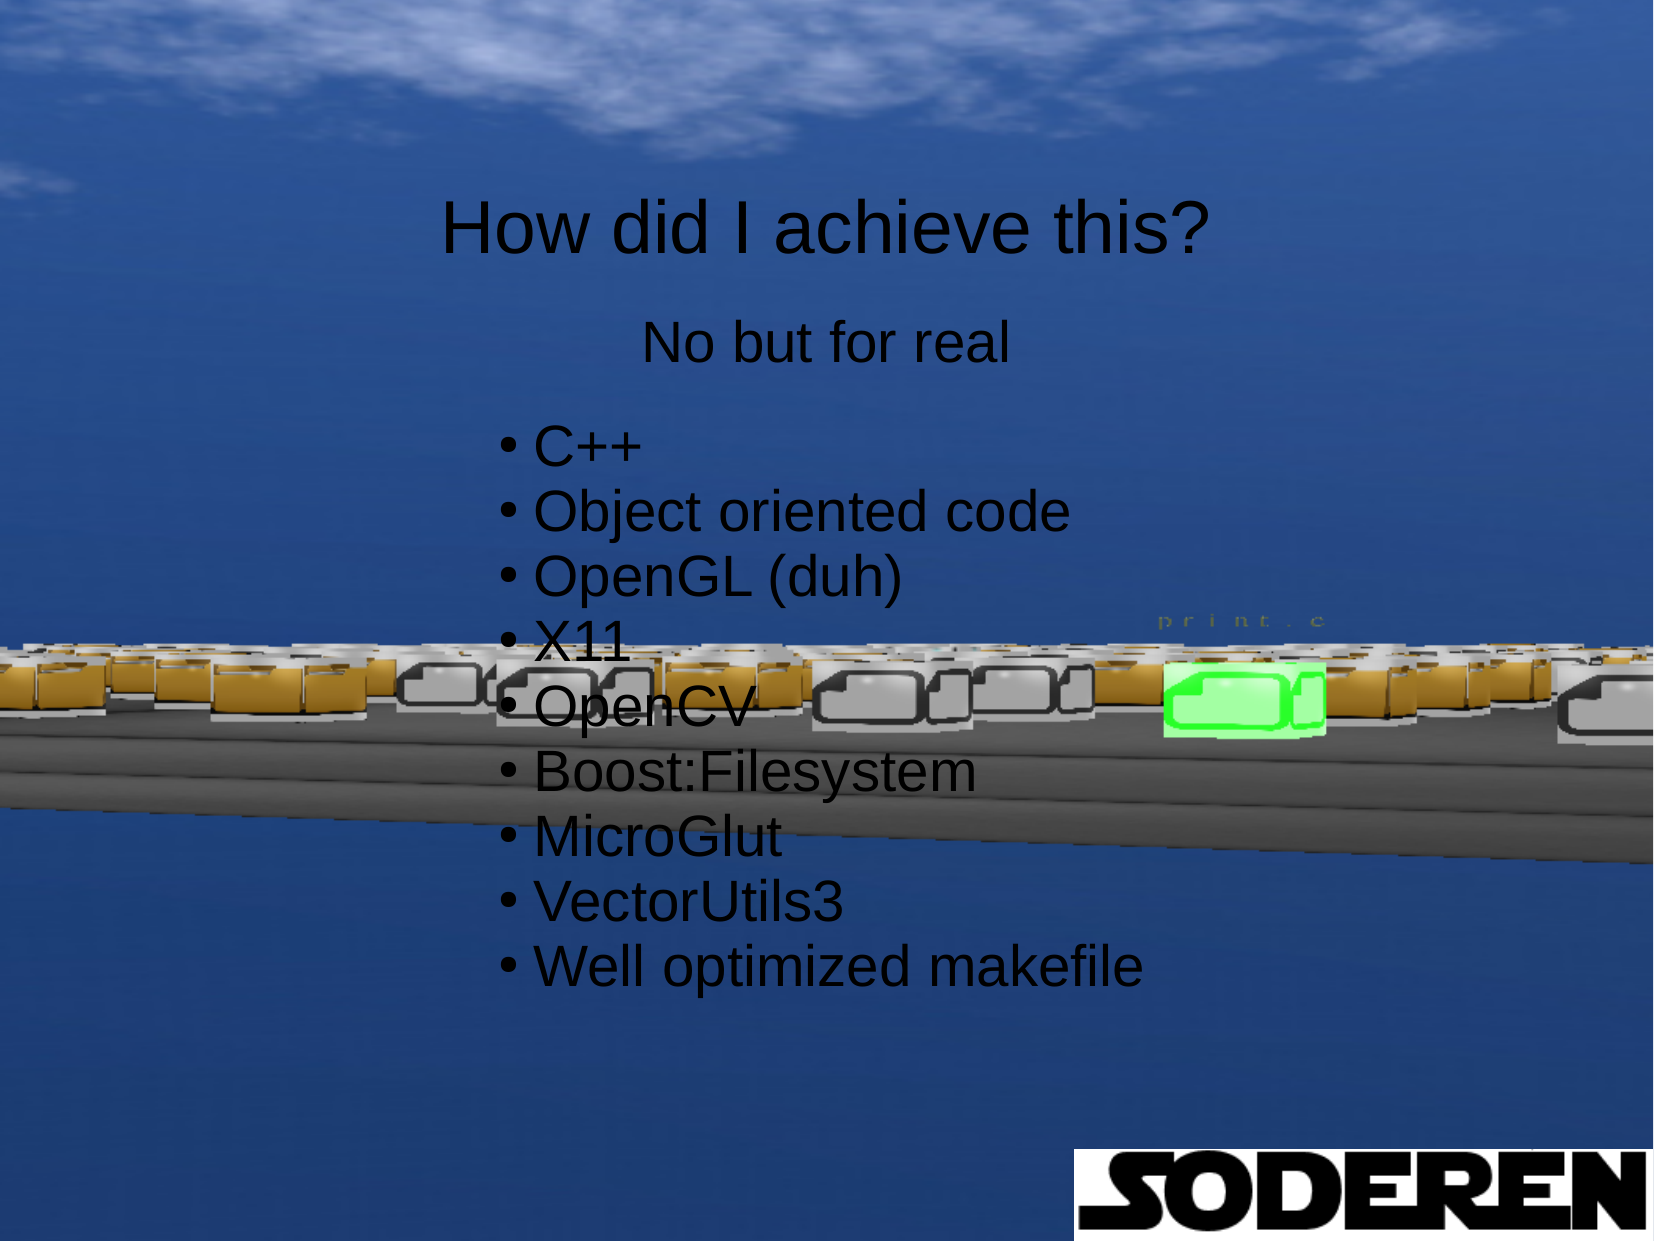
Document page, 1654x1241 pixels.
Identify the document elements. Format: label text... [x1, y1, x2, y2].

text_box C++ Object oriented code OpenGL (duh) X11 OpenCV Boost:Filesystem MicroGlut VectorUtils3 Well optimized makefile [483, 406, 1161, 1009]
text_box No but for real [626, 302, 1027, 383]
text_box How did I achieve this? [425, 178, 1228, 278]
picture [0, 0, 1654, 1241]
